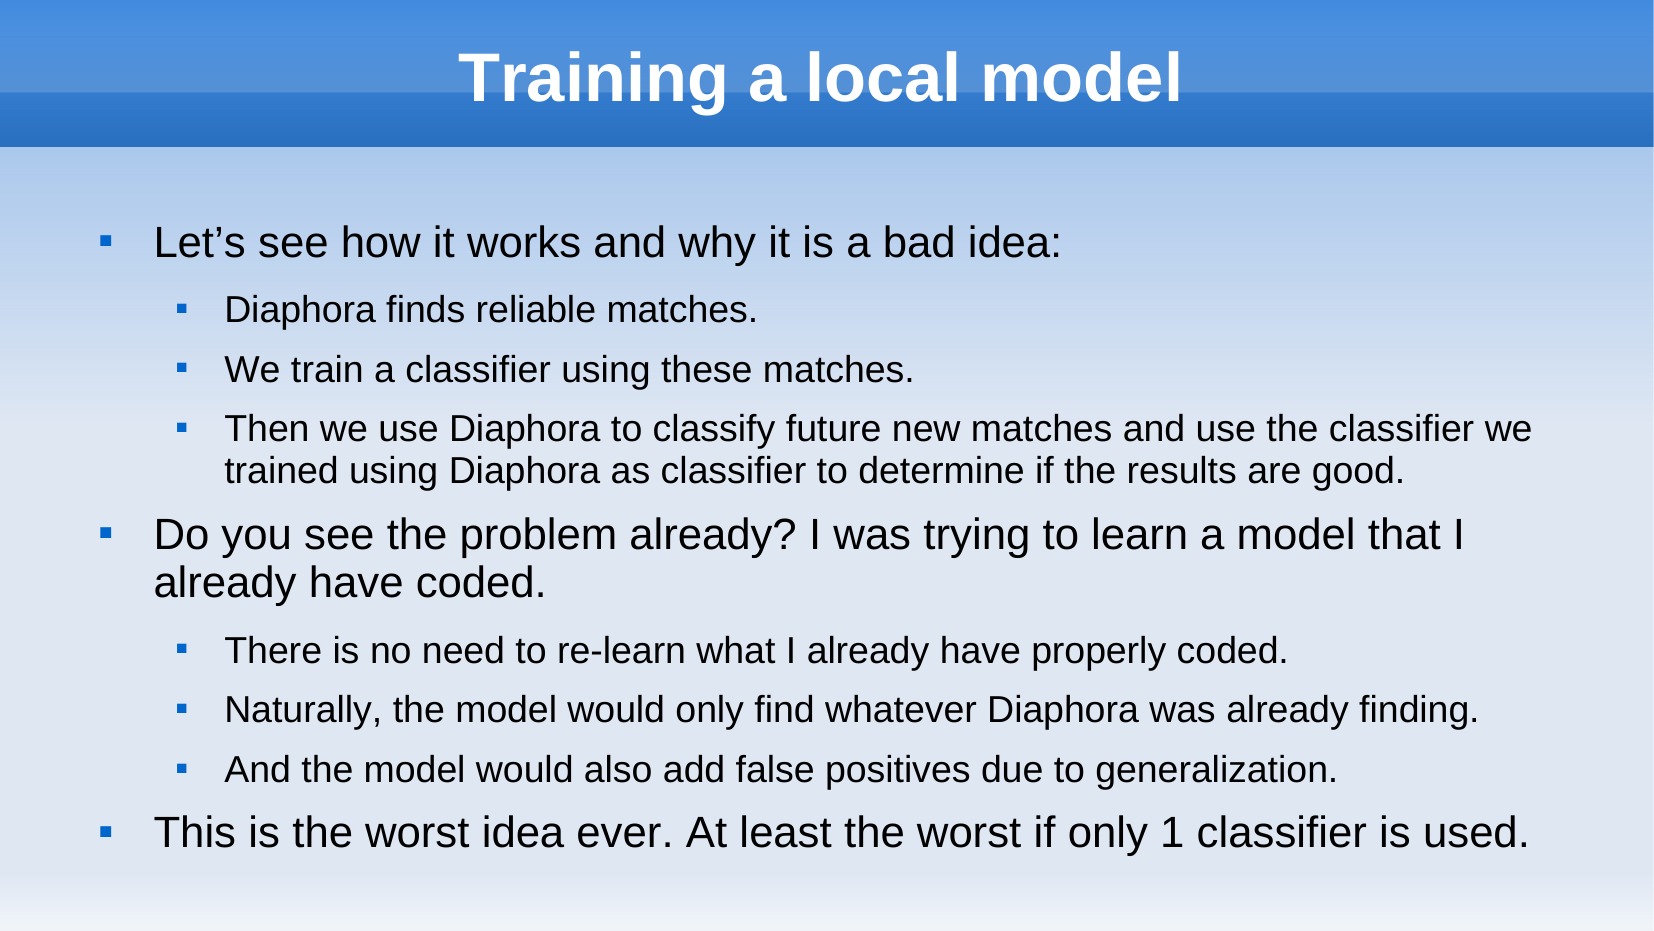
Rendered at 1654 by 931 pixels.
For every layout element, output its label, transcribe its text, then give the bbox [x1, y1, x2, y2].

list Let’s see how it works and why it is a bad idea: Diaphora finds reliable matches. We train a classifier using these matches. Then we use Diaphora to classify future new matches and use the classifier we trained using Diaphora as classifier to determine if the results are good. Do you see the problem already? I was trying to learn a model that I already have coded. There is no need to re-learn what I already have properly coded. Naturally, the model would only find whatever Diaphora was already finding. And the model would also add false positives due to generalization. This is the worst idea ever. At least the worst if only 1 classifier is used. [82, 217, 1571, 858]
title Training a local model [76, 0, 1565, 156]
picture [0, 0, 1654, 931]
